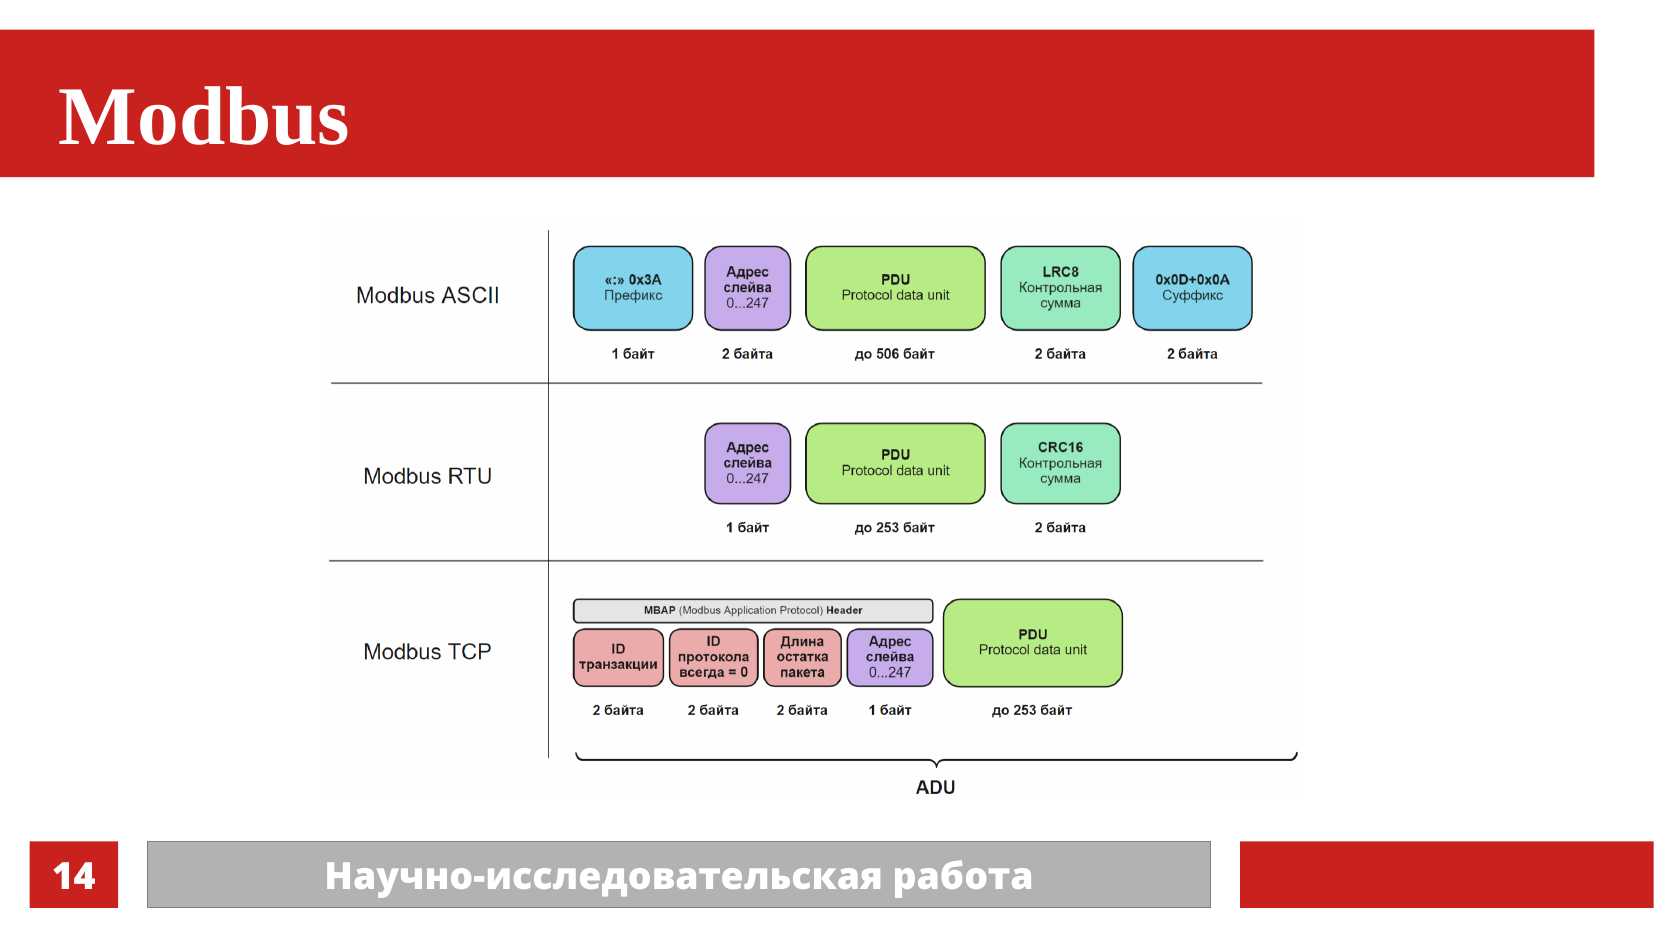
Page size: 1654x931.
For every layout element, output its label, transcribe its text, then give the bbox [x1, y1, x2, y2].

picture [321, 221, 1303, 798]
title Modbus [59, 44, 1595, 163]
